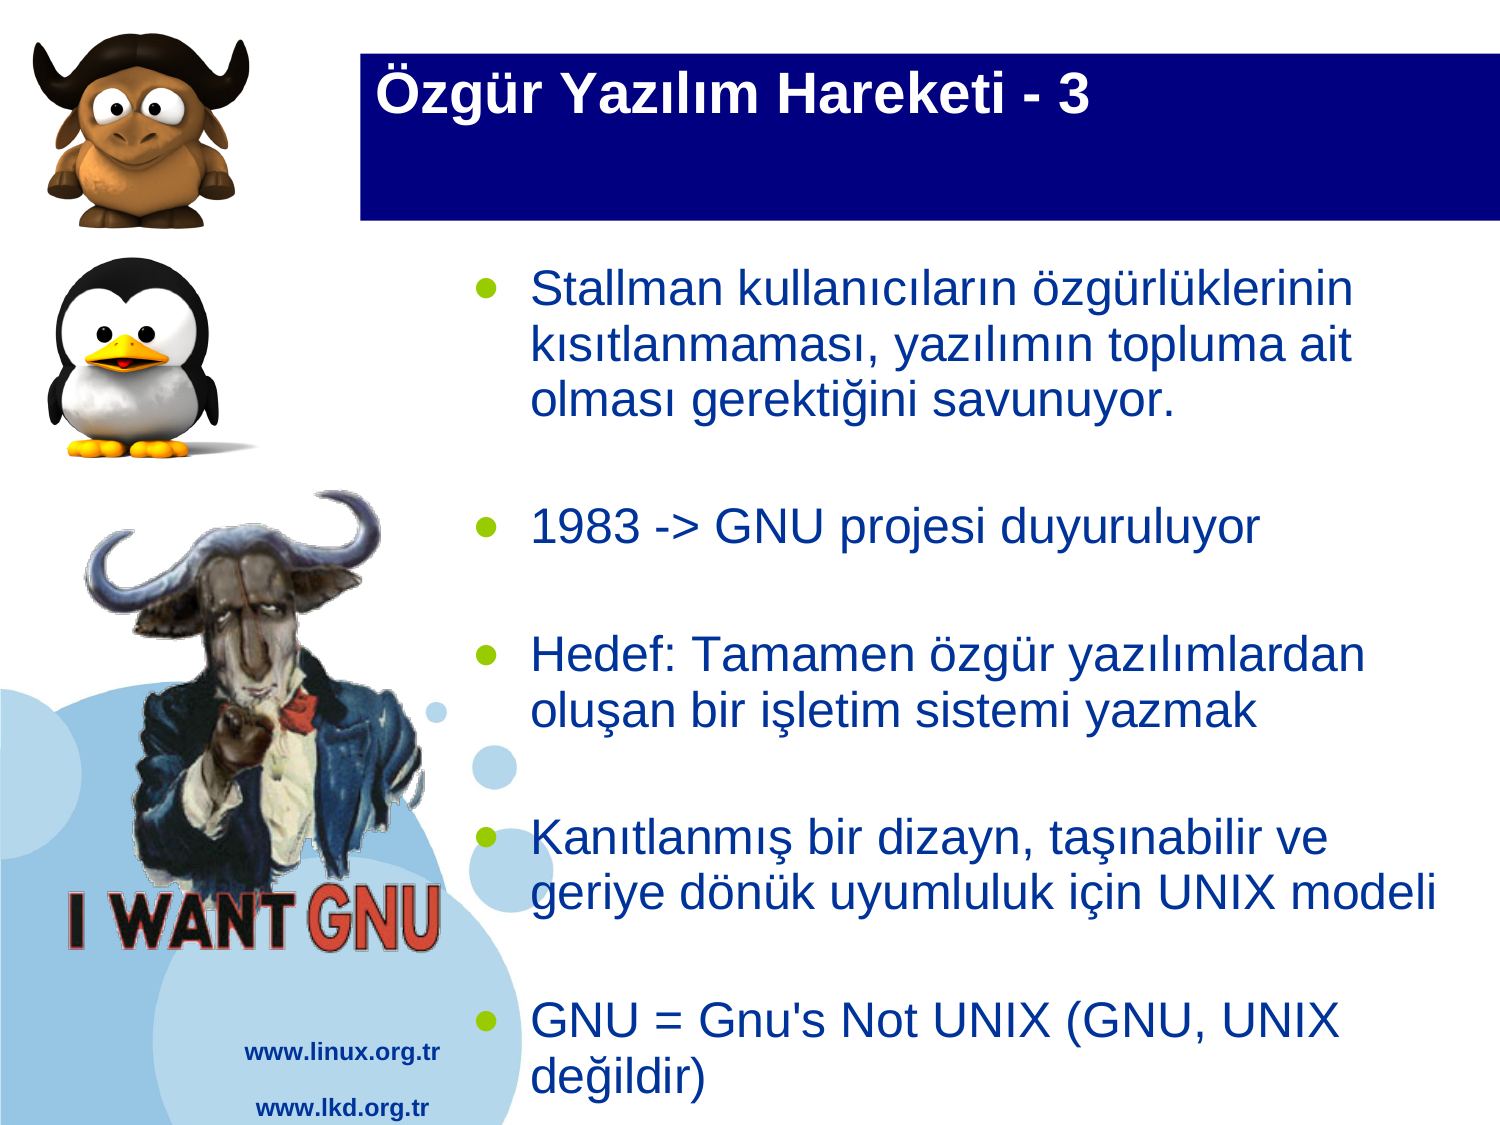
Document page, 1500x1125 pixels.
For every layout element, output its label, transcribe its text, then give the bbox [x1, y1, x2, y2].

picture [0, 247, 625, 1125]
list Stallman kullanıcıların özgürlüklerinin kısıtlanmaması, yazılımın topluma ait olması gerektiğini savunuyor. 1983 -> GNU projesi duyuruluyor Hedef: Tamamen özgür yazılımlardan oluşan bir işletim sistemi yazmak Kanıtlanmış bir dizayn, taşınabilir ve geriye dönük uyumluluk için UNIX modeli GNU = Gnu's Not UNIX (GNU, UNIX değildir) [459, 252, 1471, 1112]
picture [29, 29, 255, 242]
title Özgür Yazılım Hareketi - 3 [360, 53, 1500, 221]
